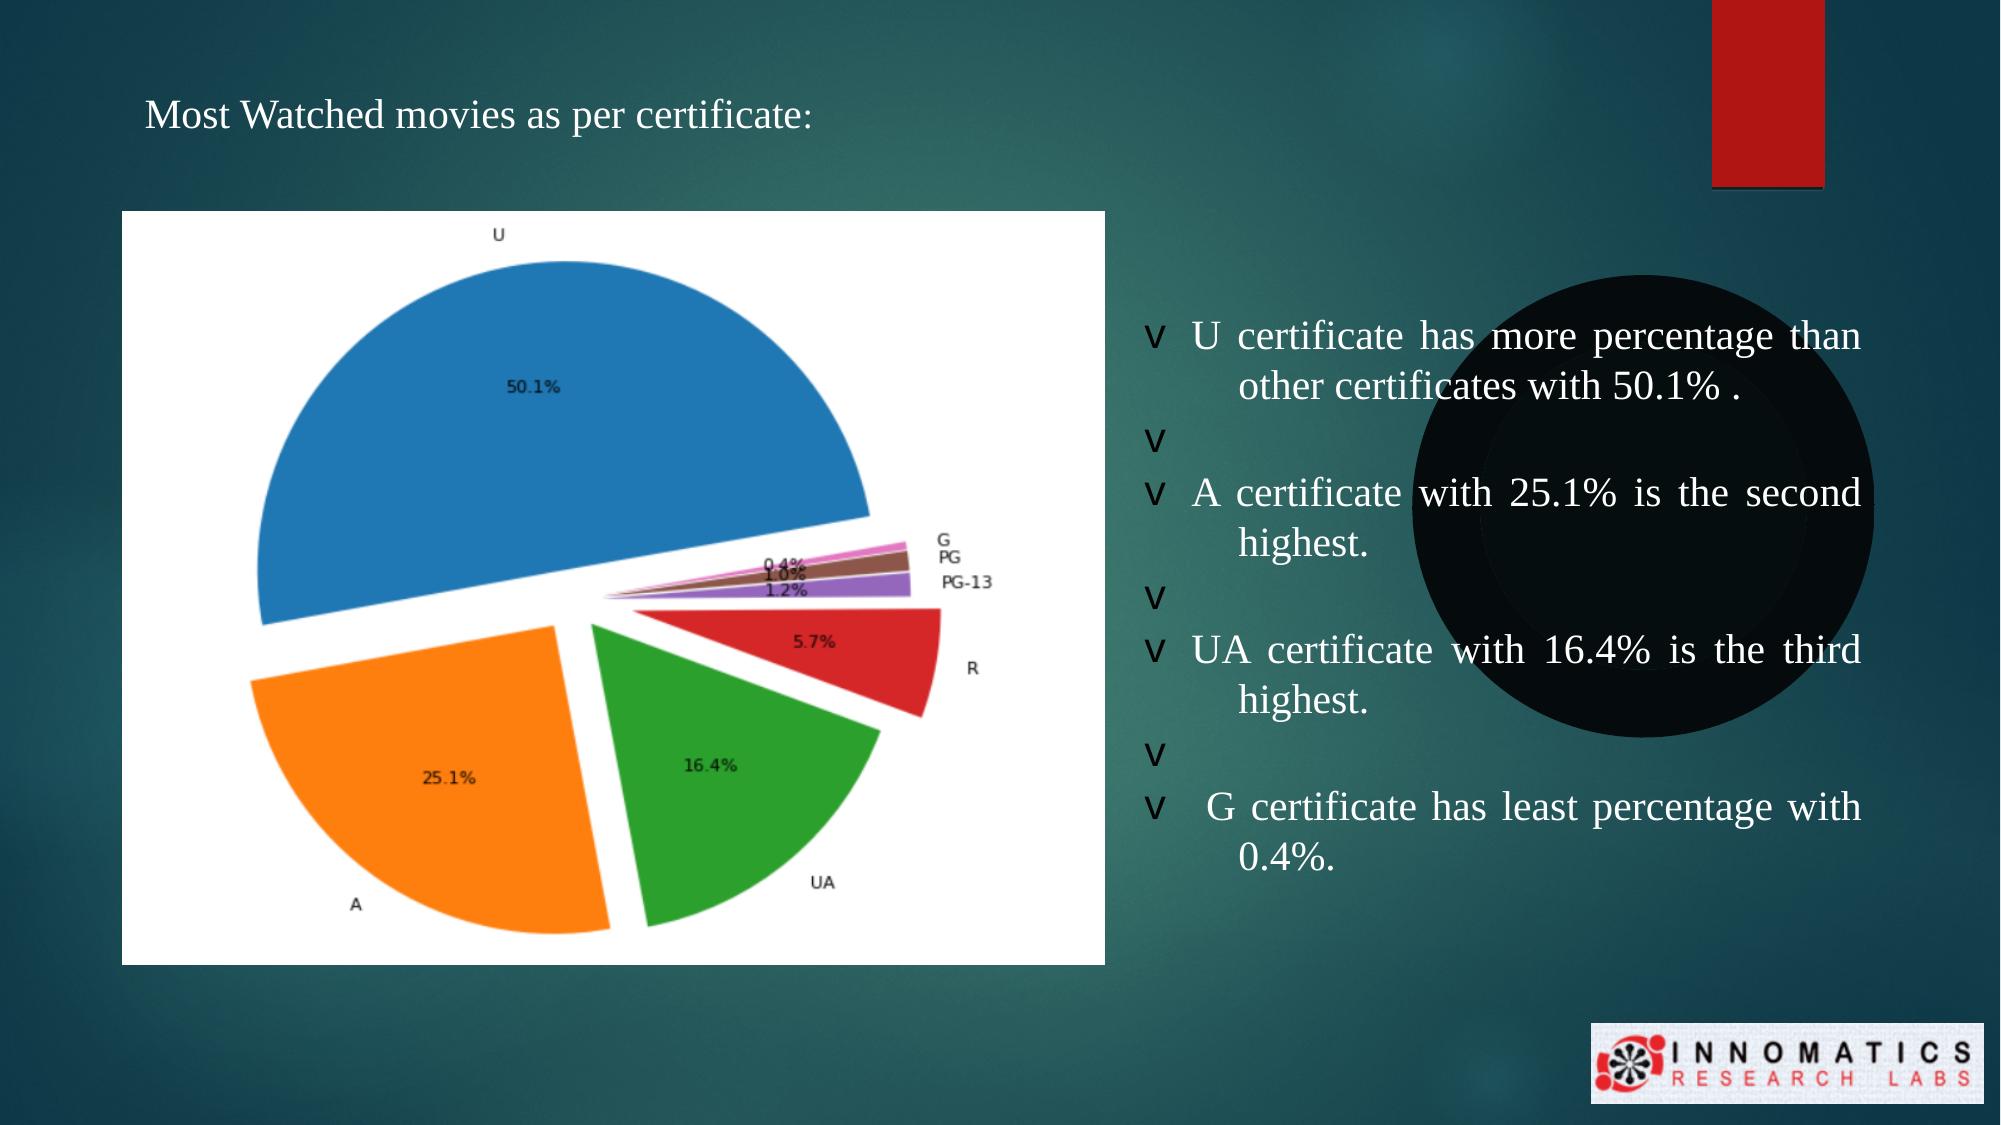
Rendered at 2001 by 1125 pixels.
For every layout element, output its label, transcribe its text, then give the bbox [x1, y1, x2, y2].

picture [122, 212, 1105, 965]
text_box Most Watched movies as per certificate: [129, 79, 1130, 145]
text_box U certificate has more percentage than other certificates with 50.1% . A certificate with 25.1% is the second highest. UA certificate with 16.4% is the third highest. G certificate has least percentage with 0.4%. [1130, 300, 1877, 886]
picture [1591, 1023, 1984, 1104]
